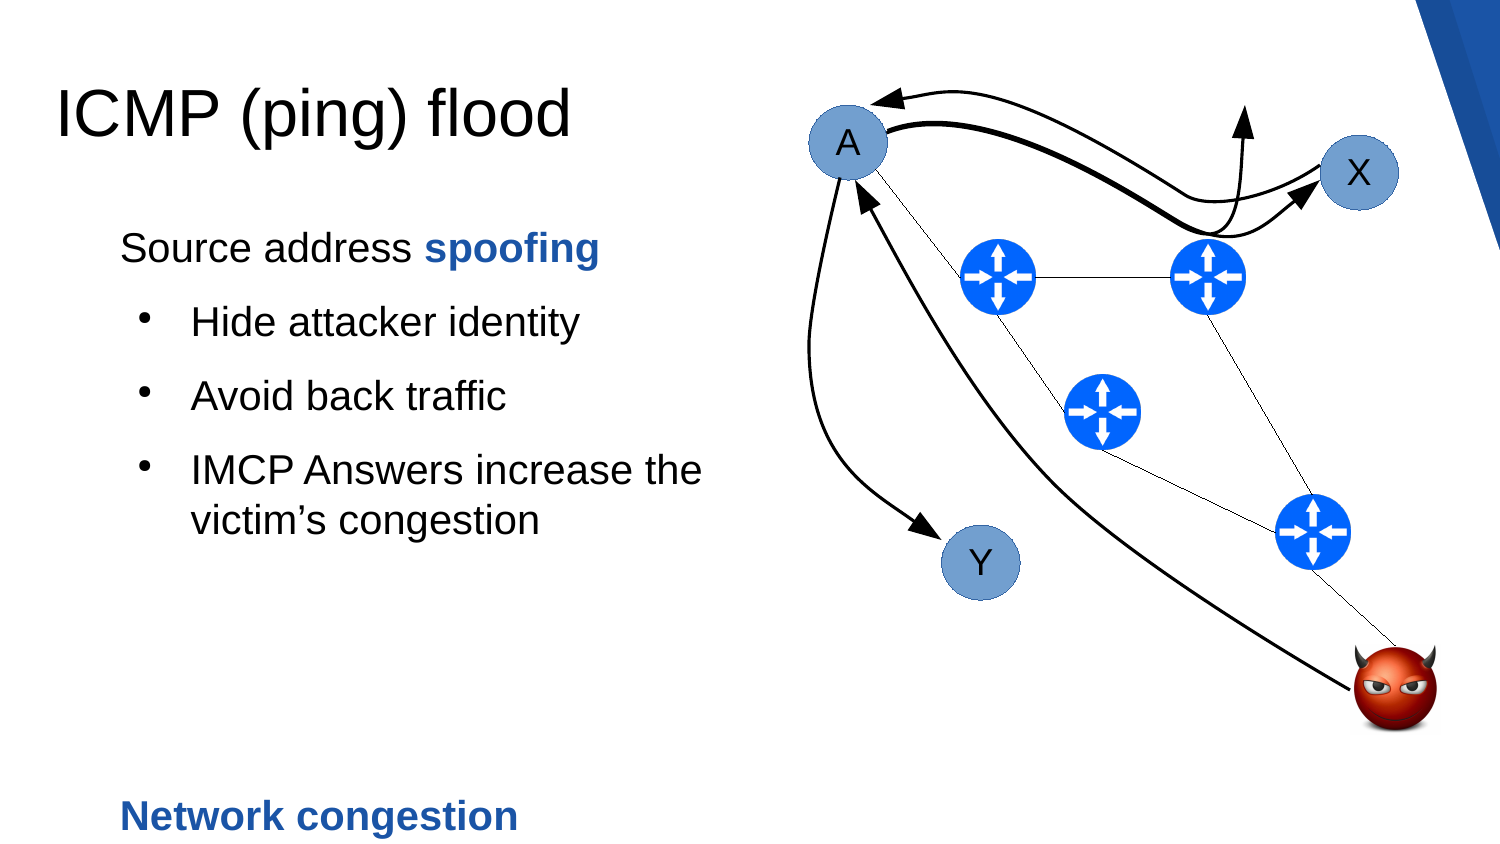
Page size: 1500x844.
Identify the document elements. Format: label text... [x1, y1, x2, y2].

picture [1170, 239, 1246, 316]
picture [1275, 494, 1351, 571]
picture [1064, 374, 1141, 451]
text_box Y [941, 525, 1021, 601]
picture [960, 239, 1036, 316]
text_box A [808, 105, 888, 181]
title ICMP (ping) flood [40, 97, 829, 166]
picture [1350, 644, 1441, 736]
text_box X [1320, 135, 1399, 211]
list Source address spoofing Hide attacker identity Avoid back traffic IMCP Answers increase the victim’s congestion Network congestion [104, 205, 809, 601]
